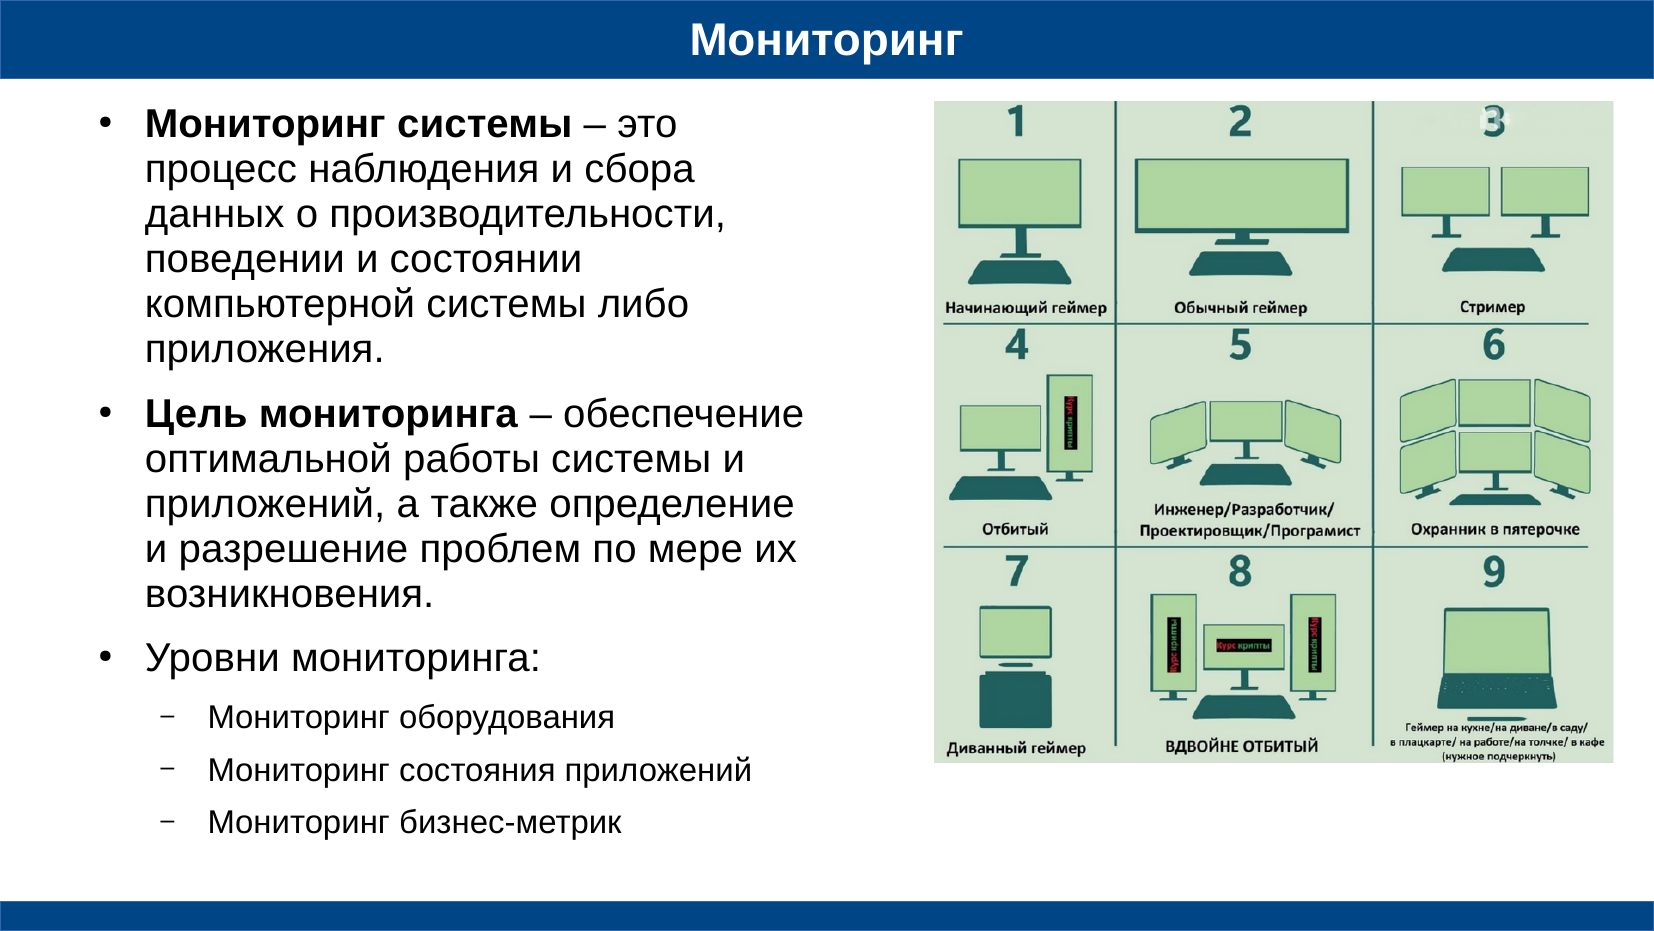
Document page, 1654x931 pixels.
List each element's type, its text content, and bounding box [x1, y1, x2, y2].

title Мониторинг [0, 0, 1654, 79]
picture [931, 101, 1614, 766]
list Мониторинг системы – это процесс наблюдения и сбора данных о производительности, поведении и состоянии компьютерной системы либо приложения. Цель мониторинга – обеспечение оптимальной работы системы и приложений, а также определение и разрешение проблем по мере их возникновения. Уровни мониторинга: Мониторинг оборудования Мониторинг состояния приложений Мониторинг бизнес-метрик [82, 101, 809, 856]
